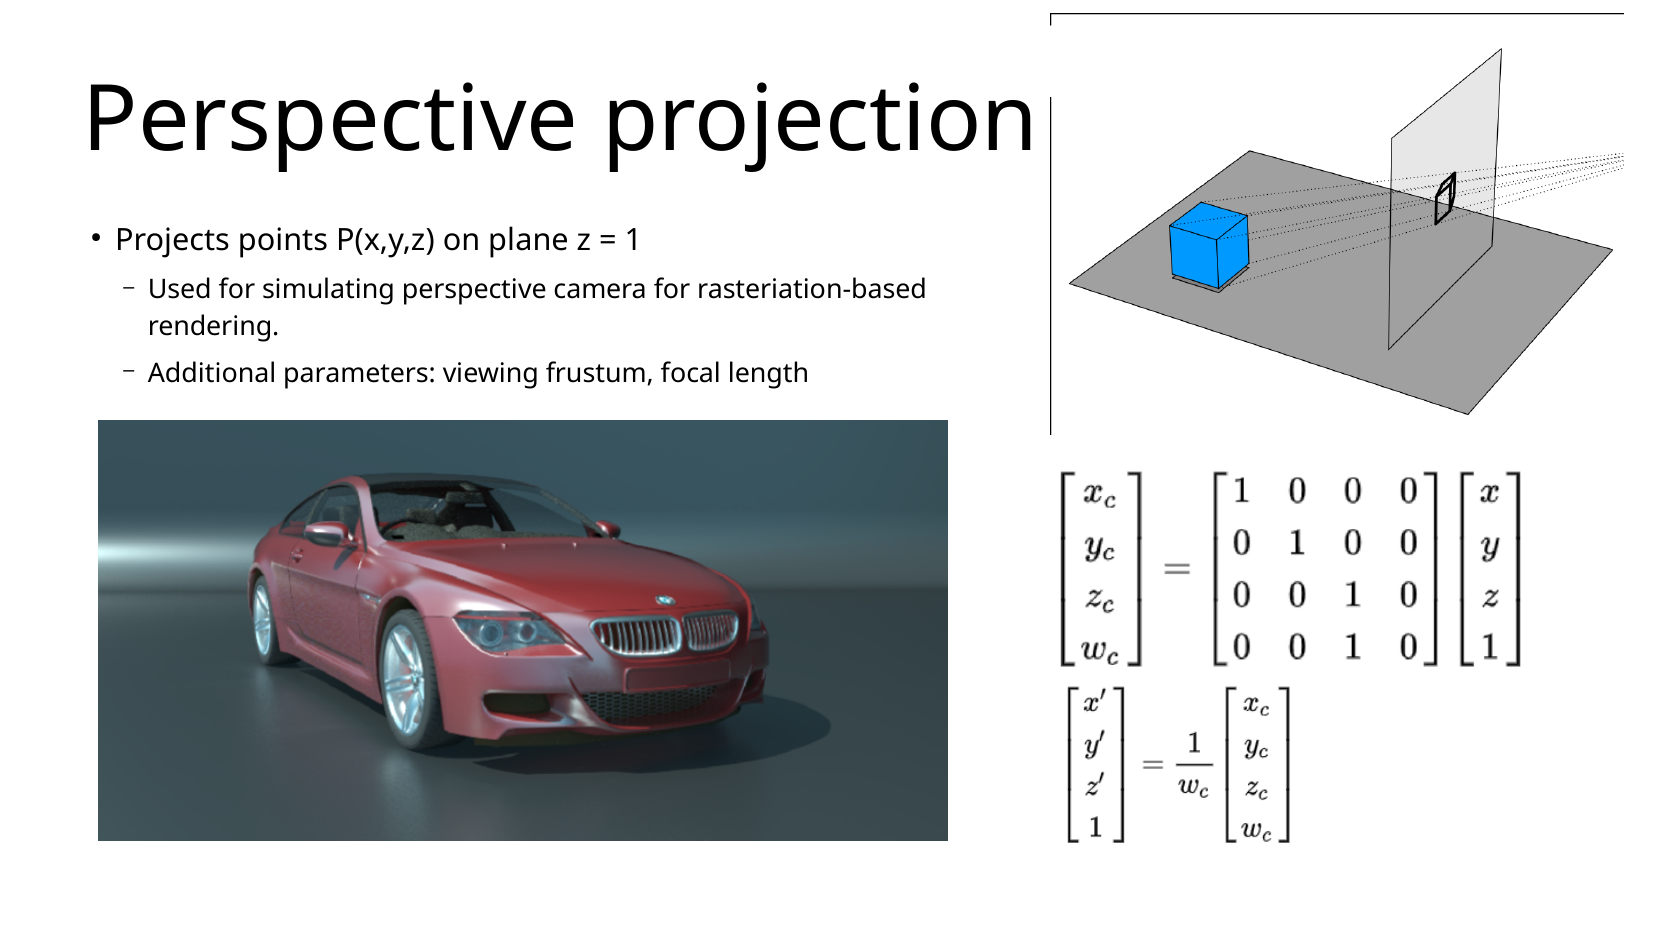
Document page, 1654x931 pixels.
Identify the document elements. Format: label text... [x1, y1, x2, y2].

picture [1050, 13, 1624, 436]
title Perspective projection [82, 37, 1050, 193]
list Projects points P(x,y,z) on plane z = 1 Used for simulating perspective camera for rasteriation-based rendering. Additional parameters: viewing frustum, focal length [82, 217, 946, 391]
picture [98, 420, 948, 841]
picture [1050, 464, 1531, 851]
